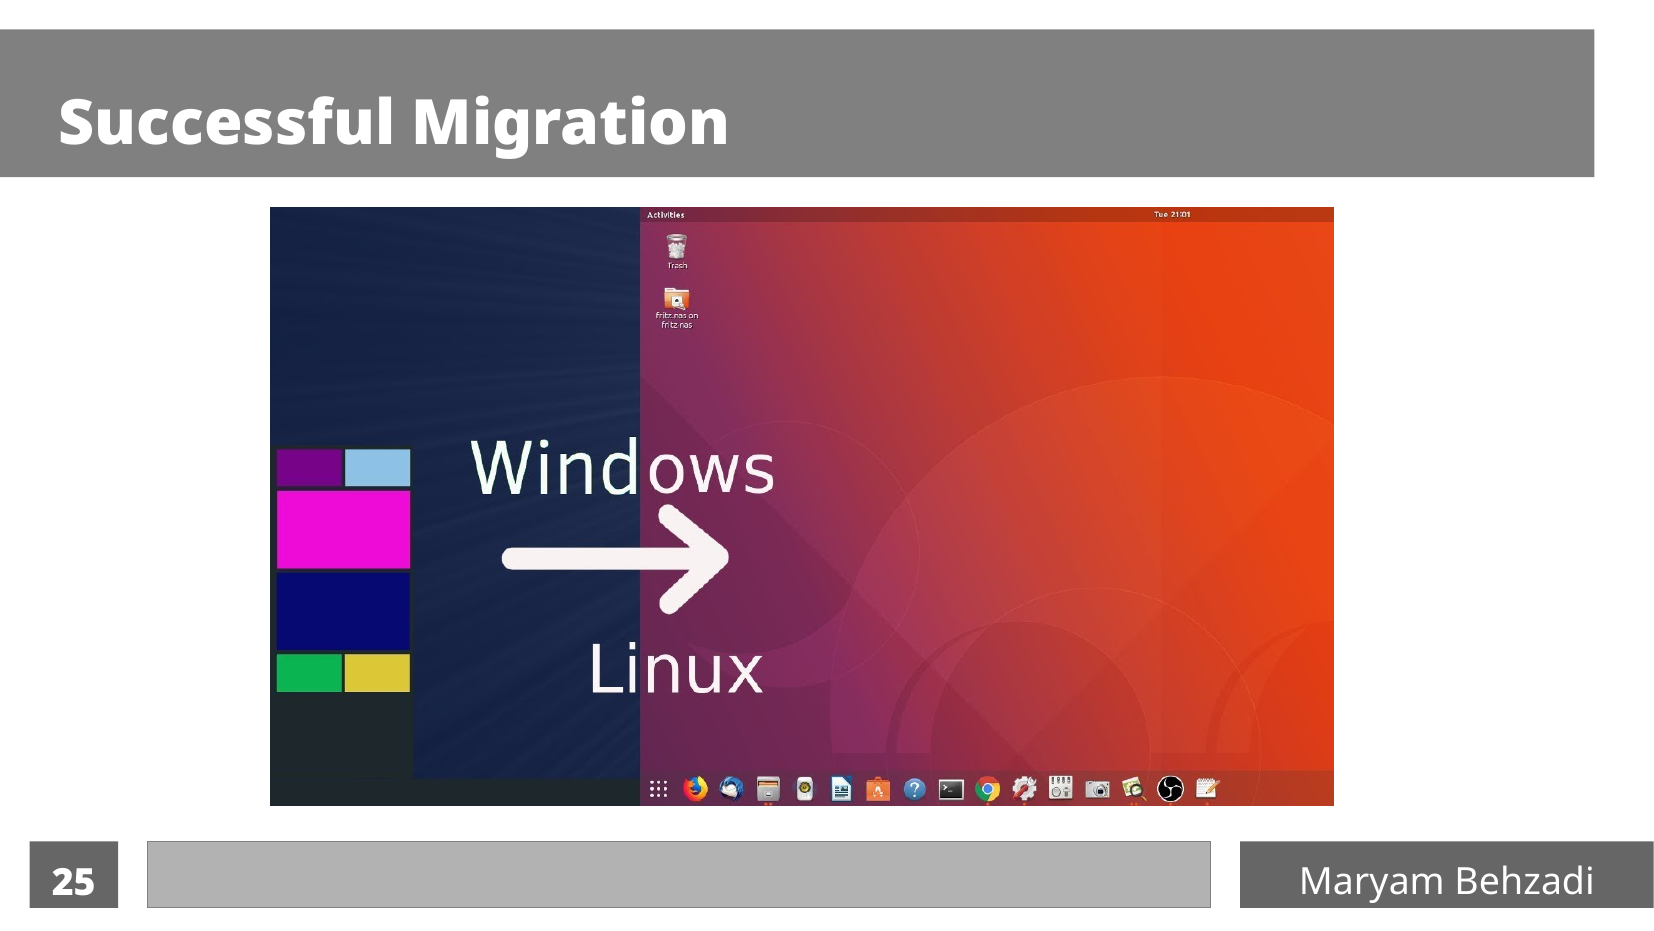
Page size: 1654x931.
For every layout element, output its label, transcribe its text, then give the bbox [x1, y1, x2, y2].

picture [270, 207, 1334, 806]
title Successful Migration [59, 44, 1595, 163]
